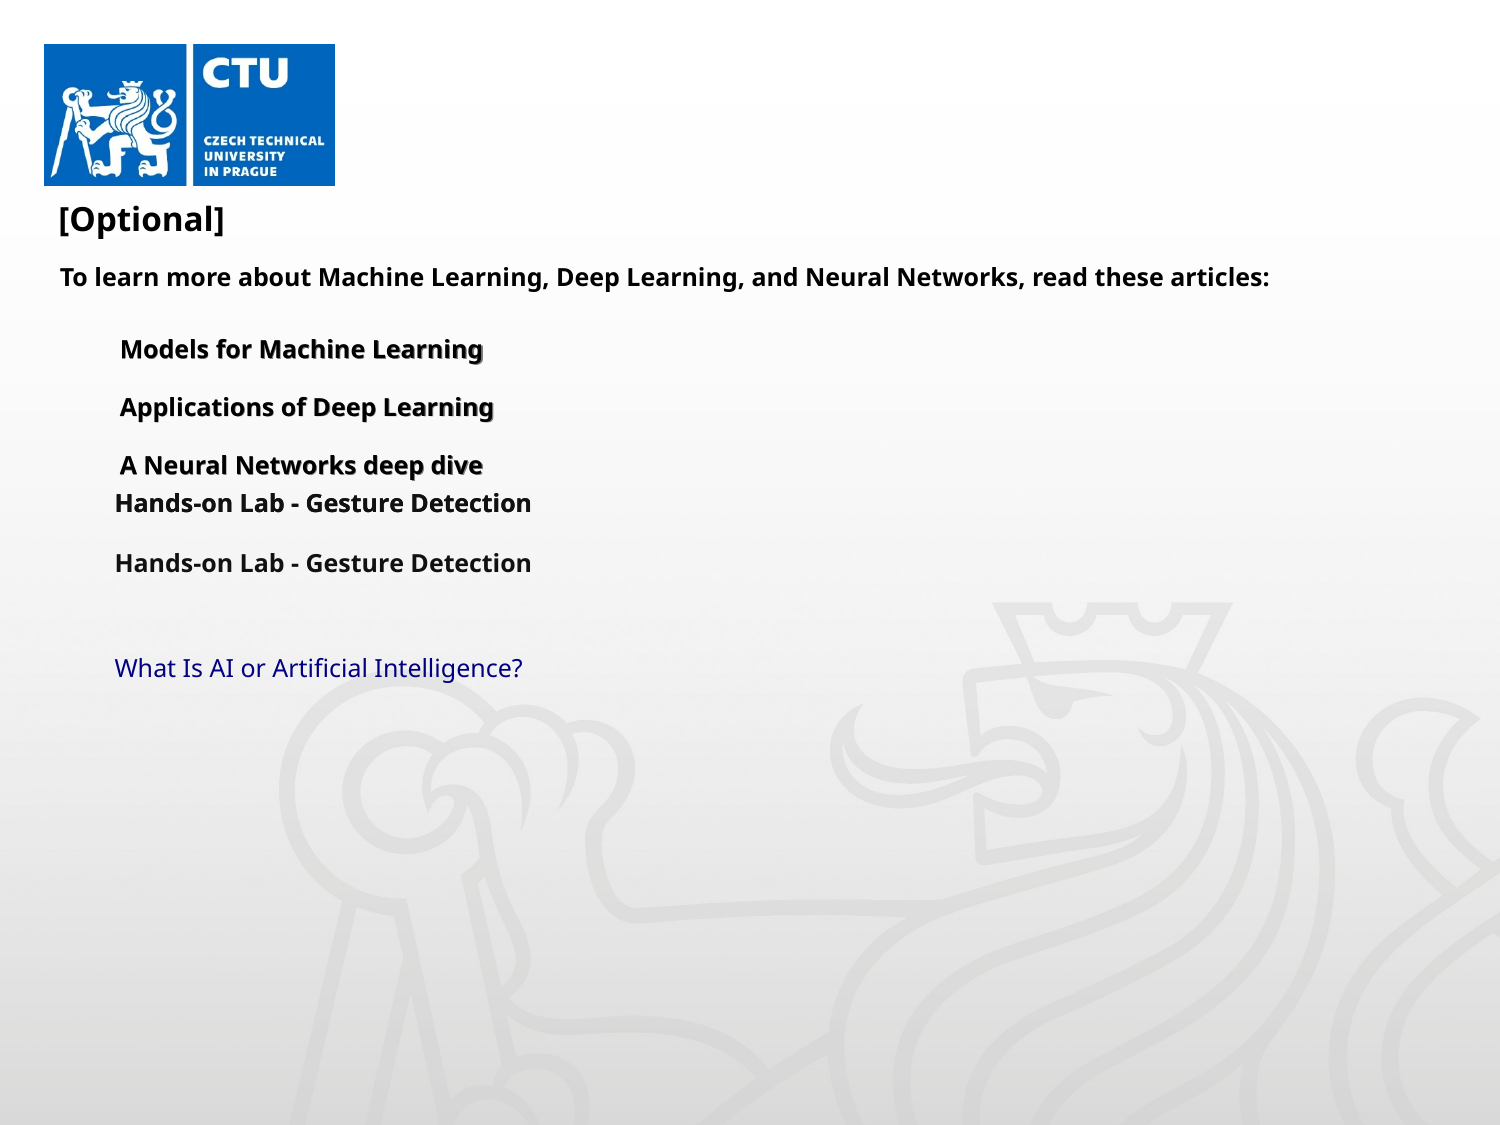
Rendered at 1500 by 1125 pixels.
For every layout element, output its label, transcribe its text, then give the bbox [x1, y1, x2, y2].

text_box Hands-on Lab - Gesture Detection [99, 539, 766, 656]
text_box What Is AI or Artificial Intelligence? [99, 645, 625, 720]
text_box [Optional] [43, 190, 316, 286]
title To learn more about Machine Learning, Deep Learning, and Neural Networks, read these articles: [45, 230, 1456, 327]
text_box Hands-on Lab - Gesture Detection [99, 480, 766, 539]
title Models for Machine Learning Applications of Deep Learning A Neural Networks deep dive [105, 326, 646, 479]
picture [0, 0, 1500, 1125]
